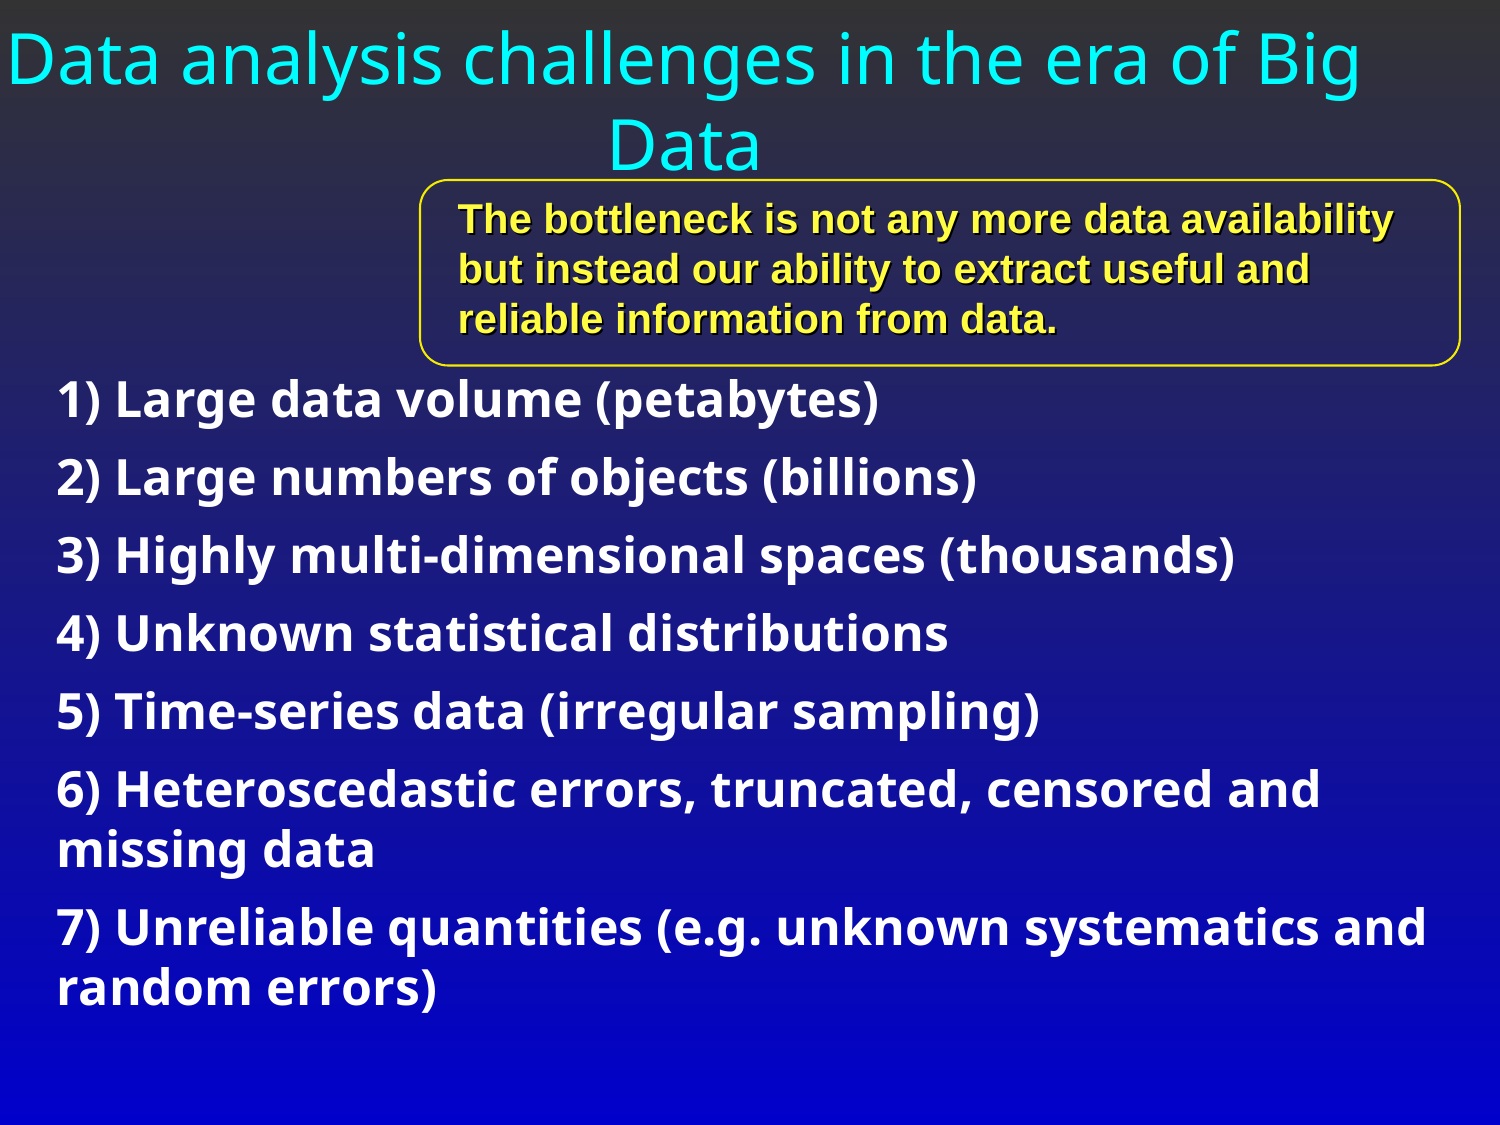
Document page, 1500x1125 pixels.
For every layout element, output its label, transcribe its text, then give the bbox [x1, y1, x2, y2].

text_box 1) Large data volume (petabytes) 2) Large numbers of objects (billions) 3) Highly multi-dimensional spaces (thousands) 4) Unknown statistical distributions 5) Time-series data (irregular sampling) 6) Heteroscedastic errors, truncated, censored and missing data 7) Unreliable quantities (e.g. unknown systematics and random errors) [47, 359, 1453, 1024]
title Data analysis challenges in the era of Big Data [0, 48, 1411, 150]
text_box The bottleneck is not any more data availability but instead our ability to extract useful and reliable information from data. [451, 185, 1450, 344]
